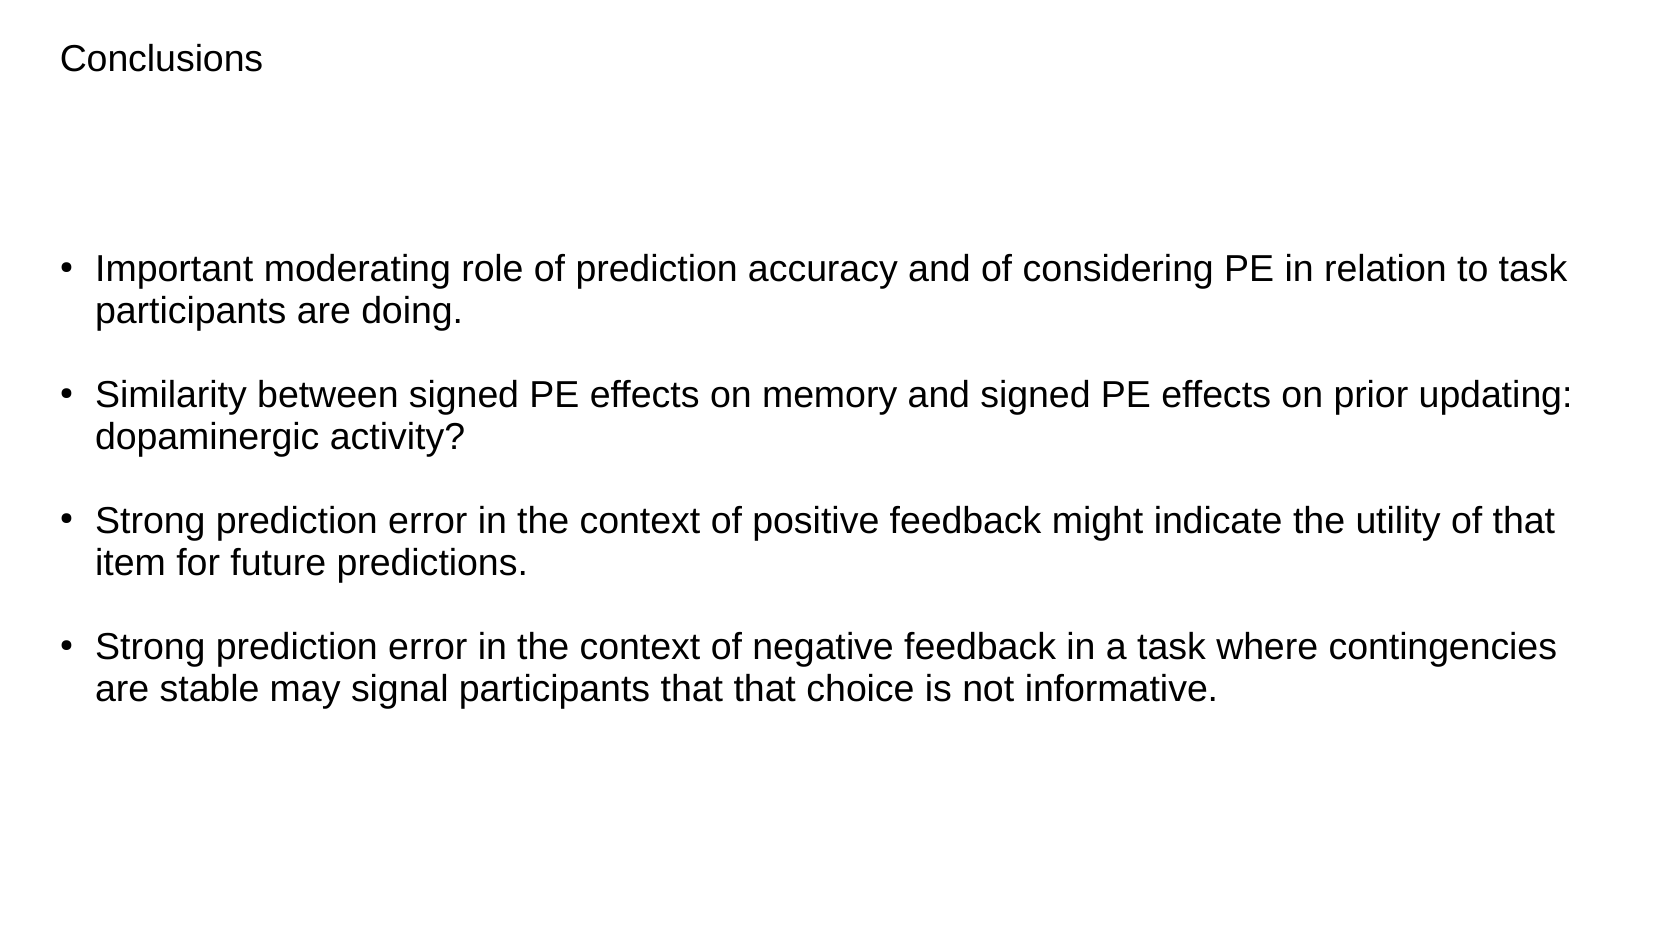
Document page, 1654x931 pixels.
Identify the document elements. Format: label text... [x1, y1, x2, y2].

text_box Conclusions Important moderating role of prediction accuracy and of considering PE in relation to task participants are doing. Similarity between signed PE effects on memory and signed PE effects on prior updating: dopaminergic activity? Strong prediction error in the context of positive feedback might indicate the utility of that item for future predictions. Strong prediction error in the context of negative feedback in a task where contingencies are stable may signal participants that that choice is not informative. [45, 30, 1606, 931]
